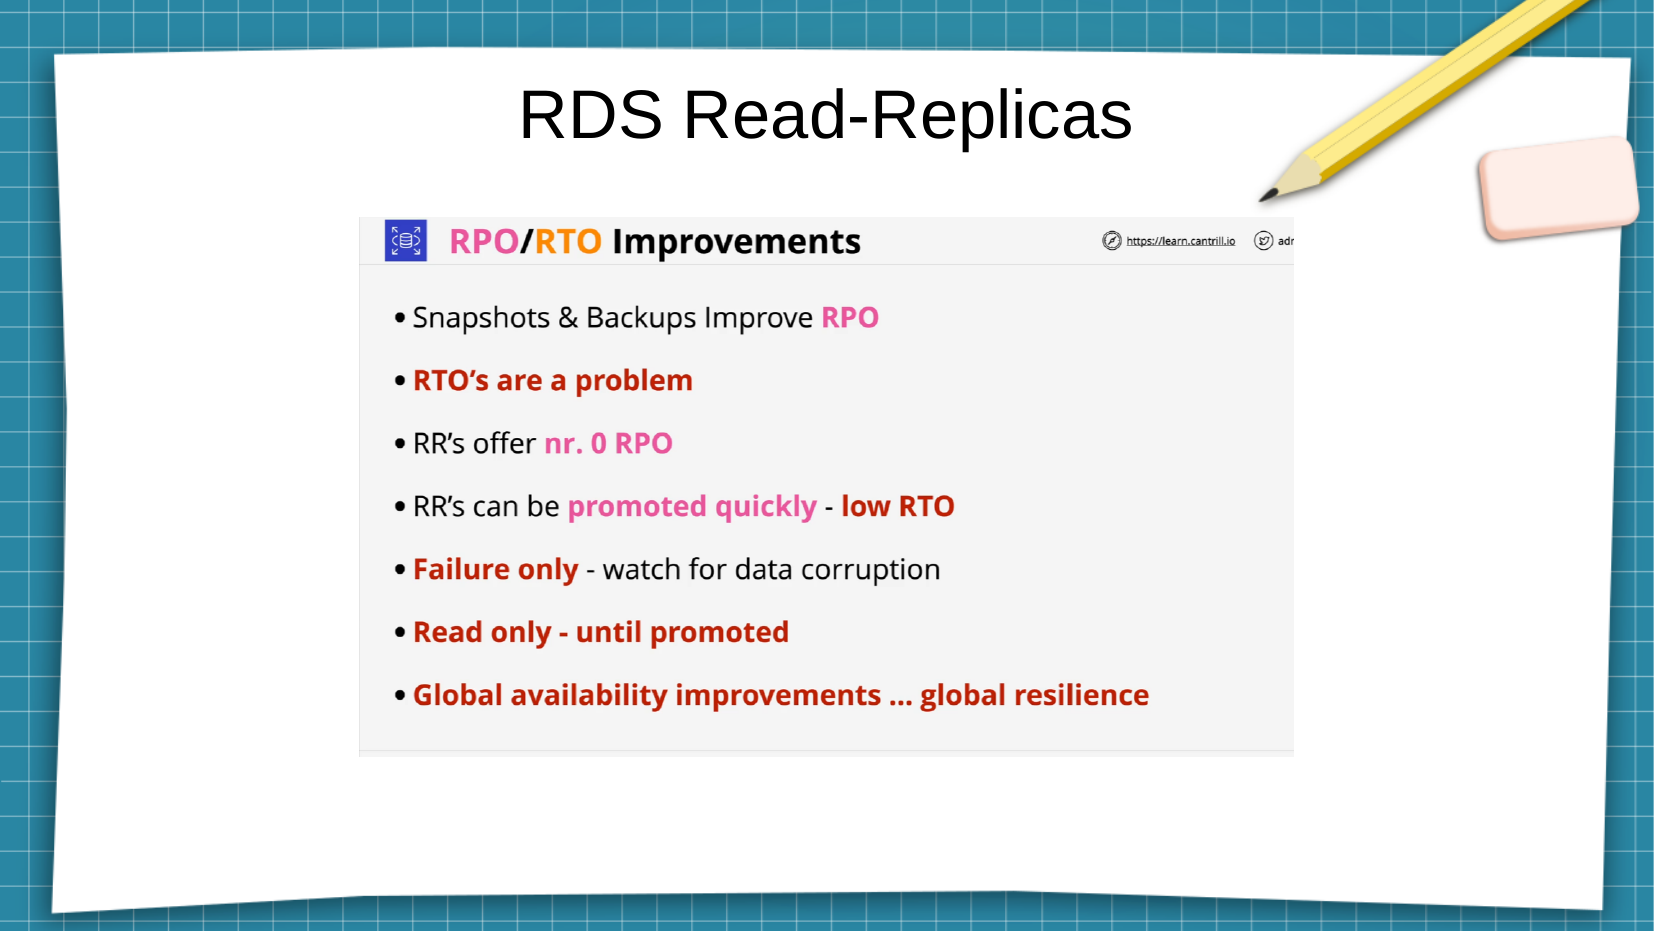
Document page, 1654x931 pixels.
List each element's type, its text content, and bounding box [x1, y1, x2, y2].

title RDS Read-Replicas [82, 37, 1571, 193]
picture [0, 0, 1654, 931]
